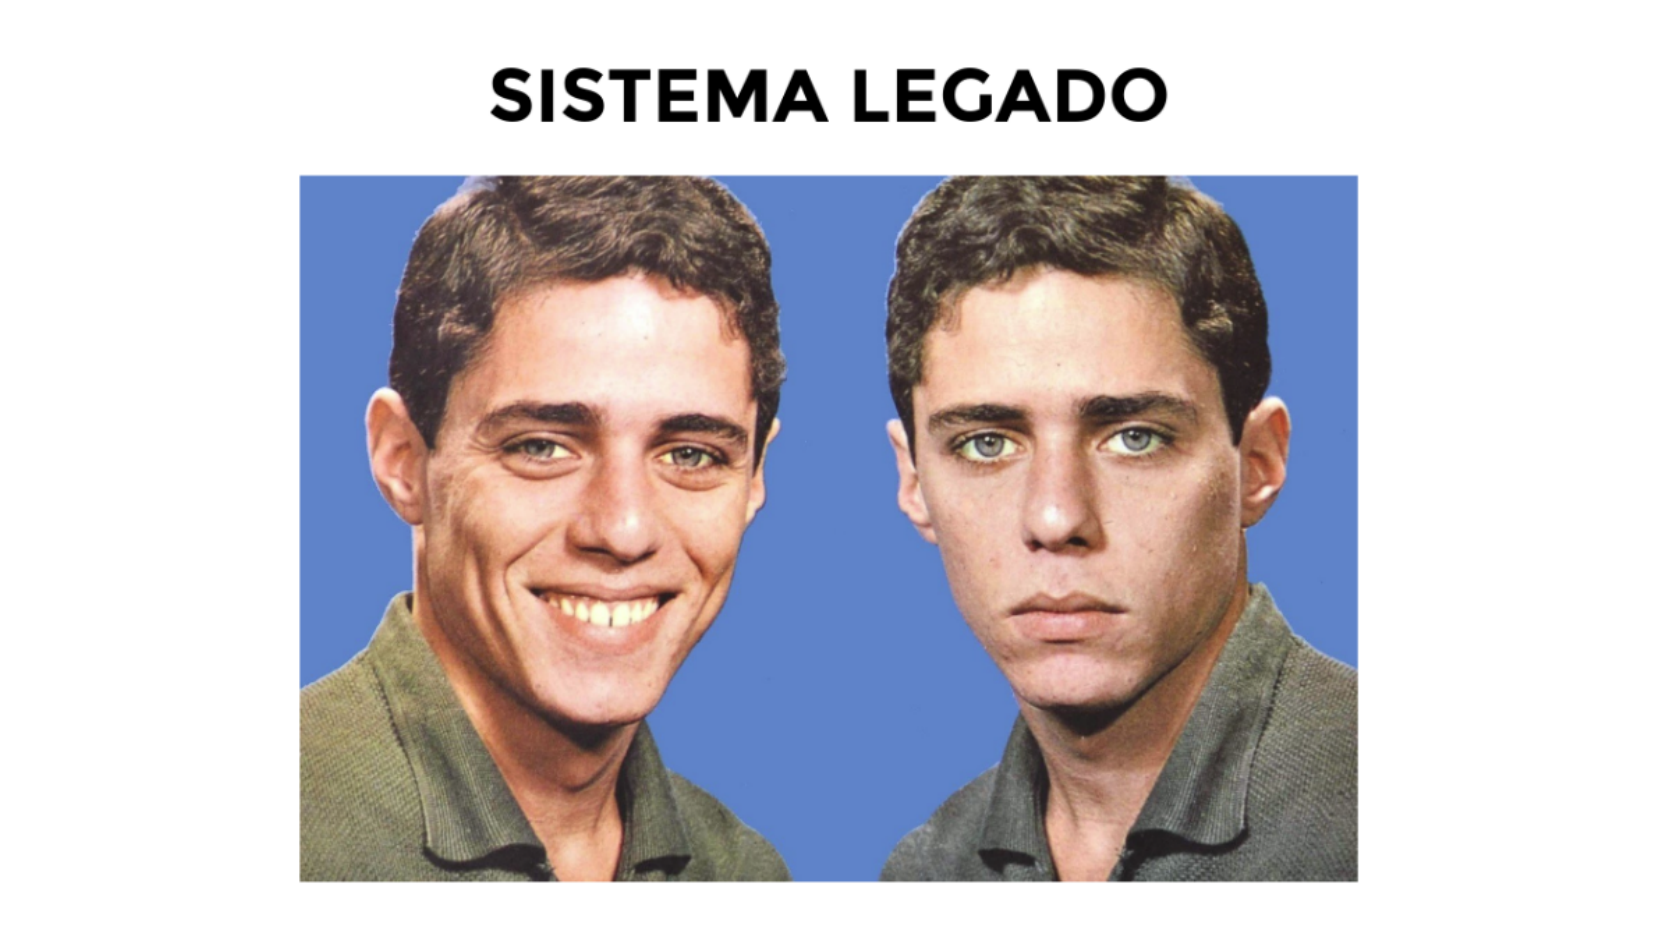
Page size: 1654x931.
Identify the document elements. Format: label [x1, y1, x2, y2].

picture [241, 0, 1417, 930]
